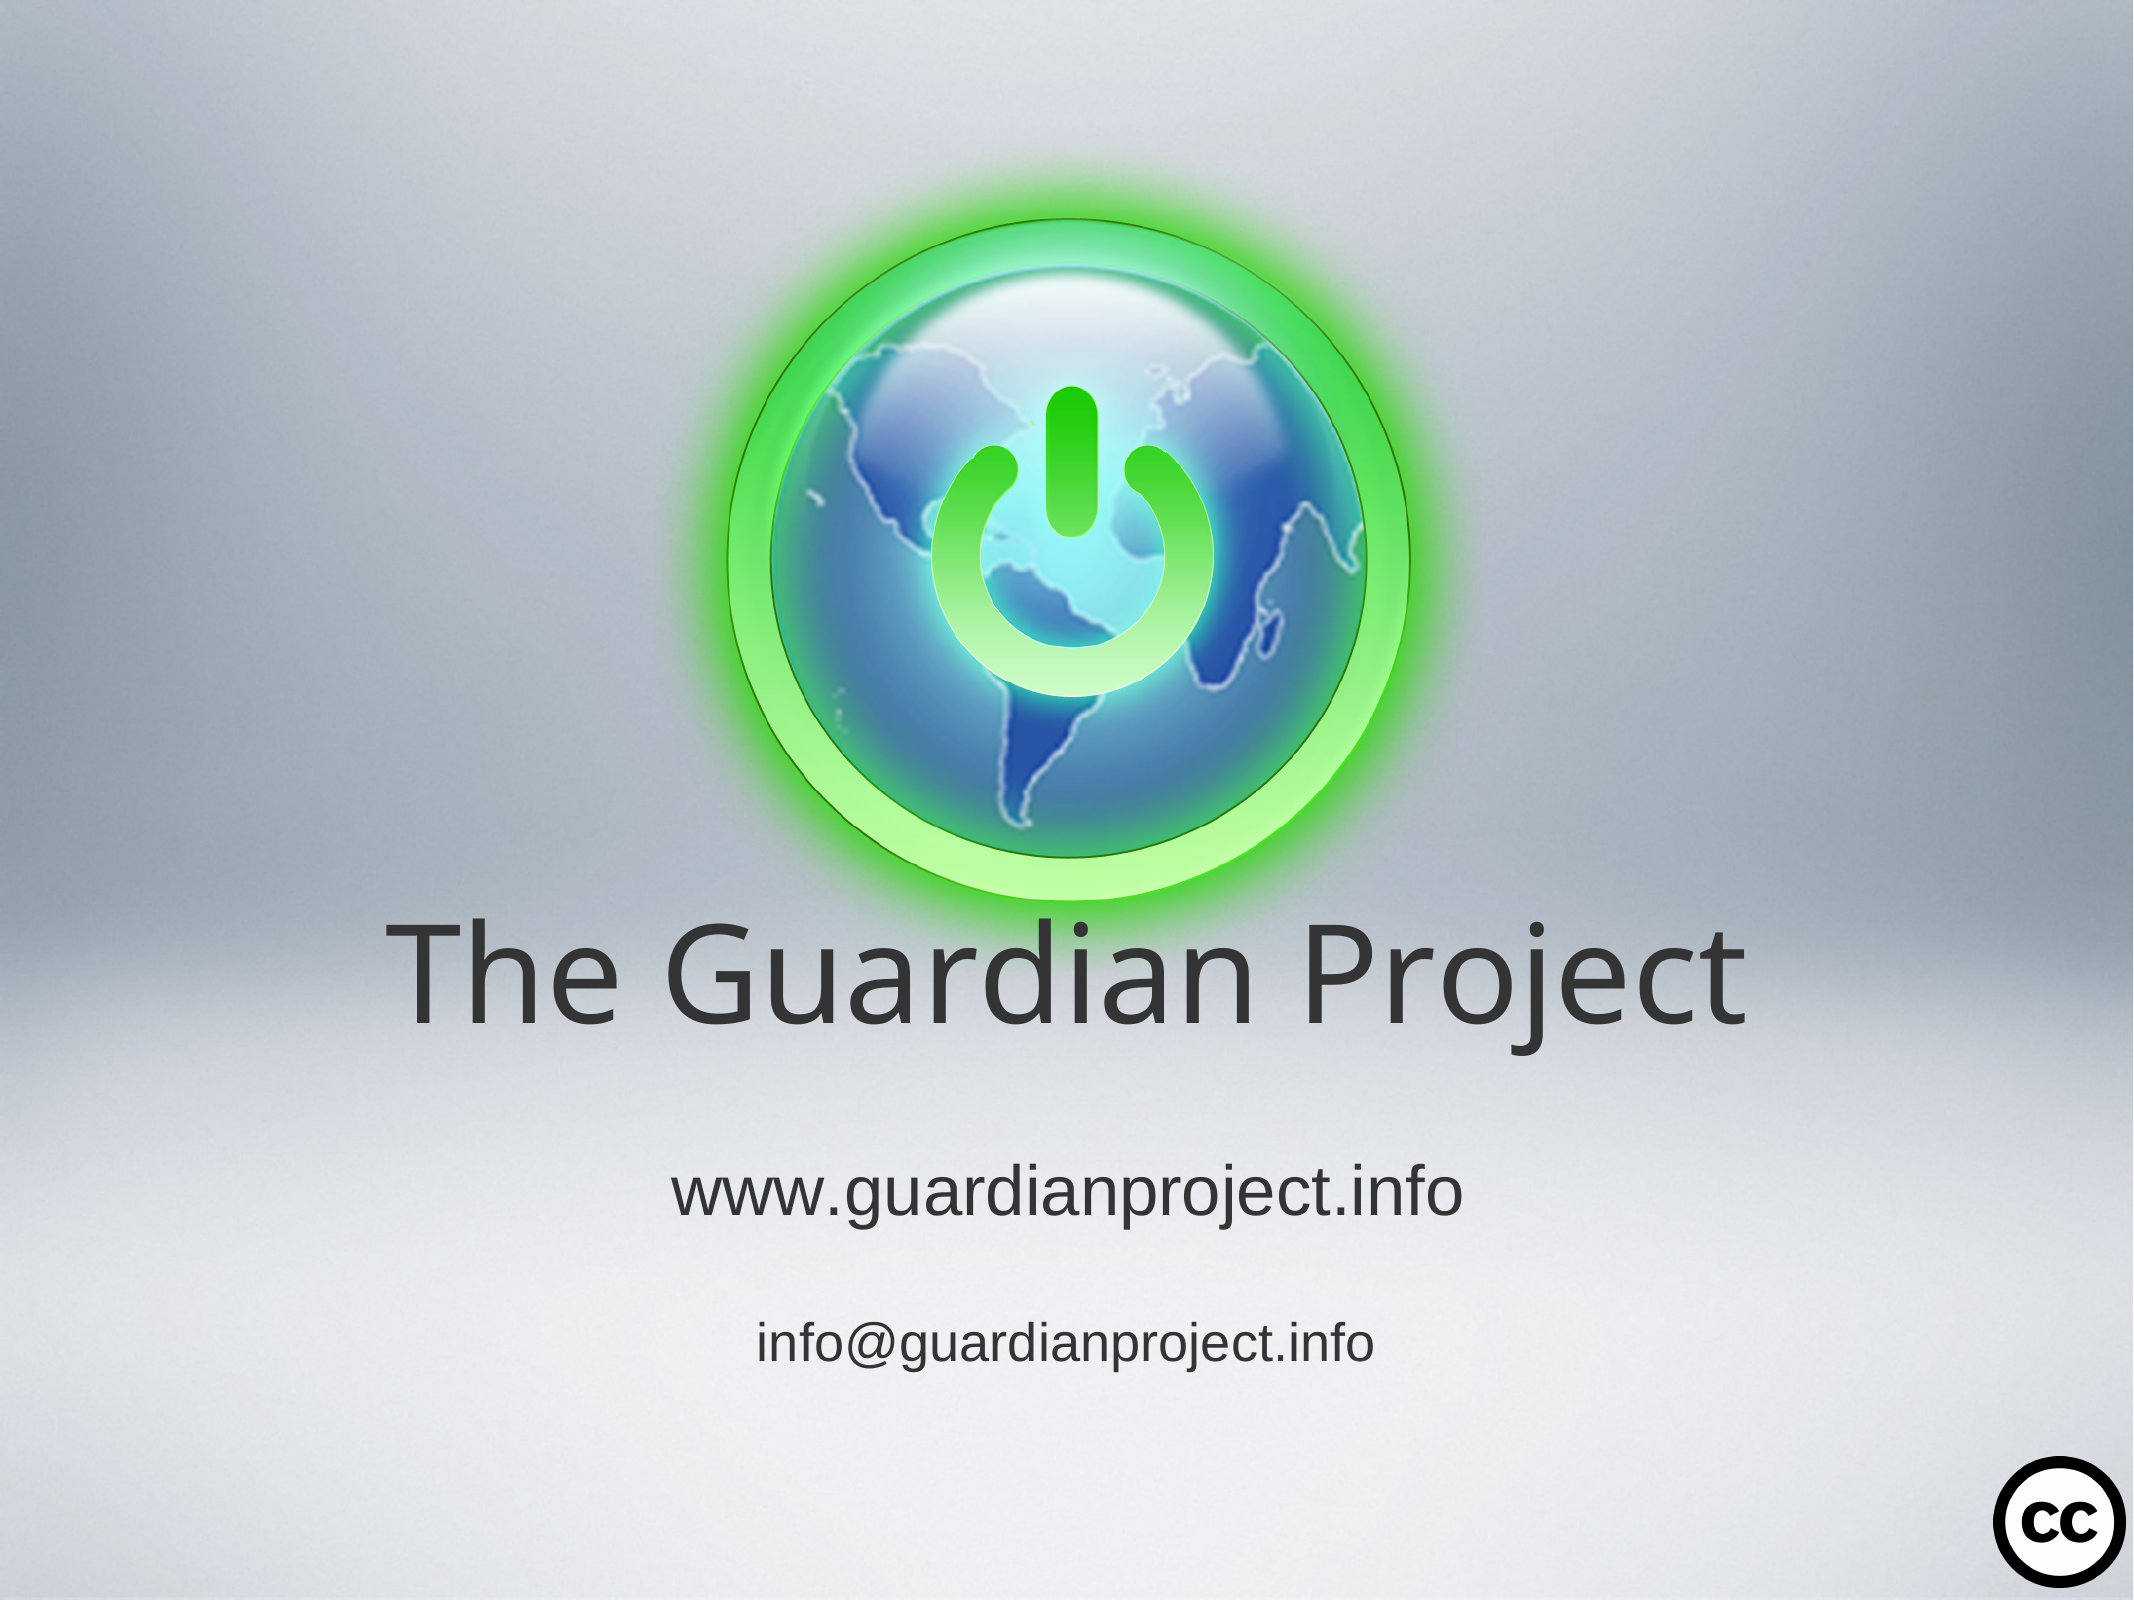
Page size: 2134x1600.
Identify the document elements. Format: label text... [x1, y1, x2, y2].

text_box The Guardian Project [181, 897, 1954, 1241]
text_box www.guardianproject.info [671, 1151, 1466, 1232]
picture [0, 0, 2134, 1600]
text_box info@guardianproject.info [508, 1296, 1625, 1389]
